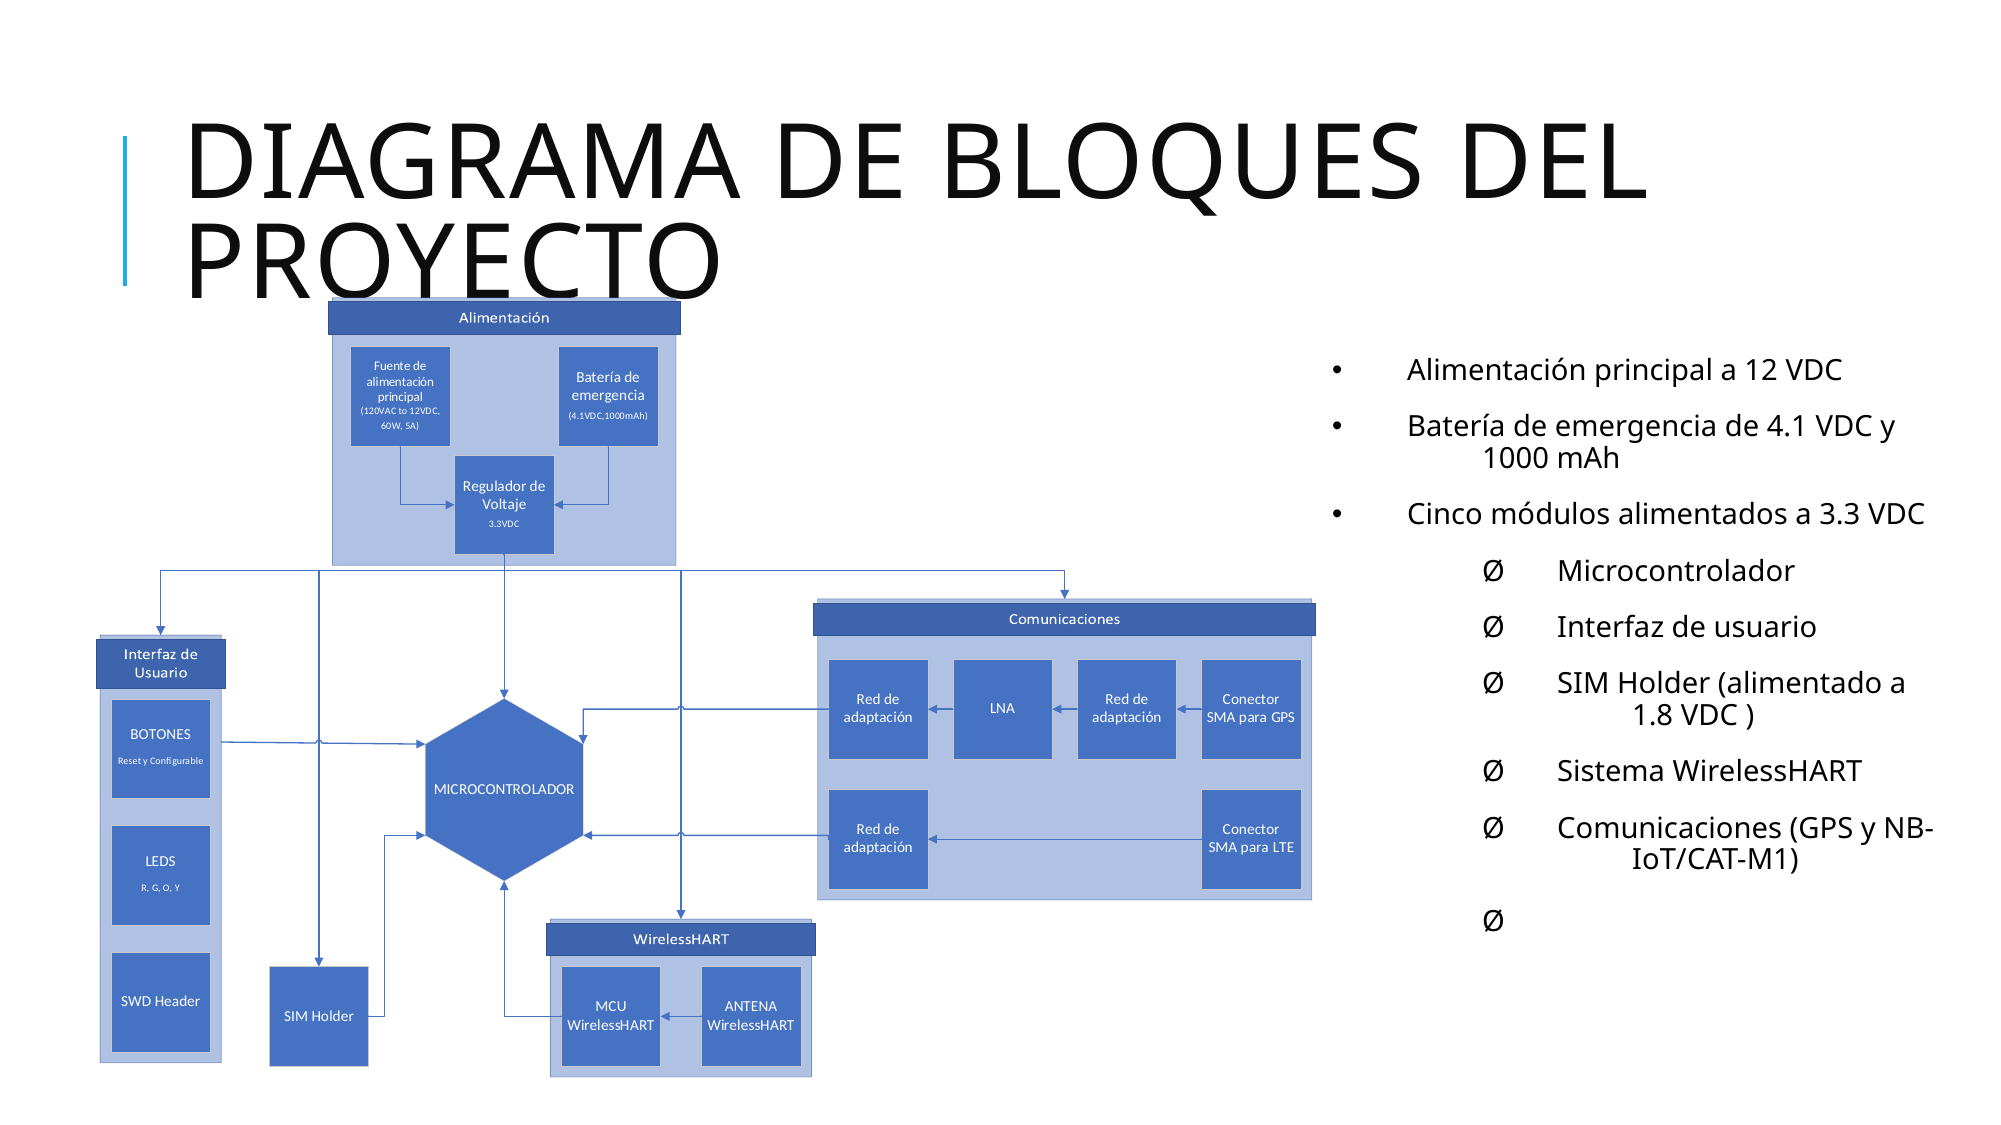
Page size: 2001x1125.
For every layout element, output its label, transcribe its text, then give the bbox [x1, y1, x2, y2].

title Diagrama de bloques del proyecto [168, 96, 1763, 343]
text_box Alimentación principal a 12 VDC Batería de emergencia de 4.1 VDC y 1000 mAh Cinco módulos alimentados a 3.3 VDC Microcontrolador Interfaz de usuario SIM Holder (alimentado a 1.8 VDC ) Sistema WirelessHART Comunicaciones (GPS y NB-IoT/CAT-M1) [1317, 347, 1967, 949]
chart [93, 294, 1318, 1081]
